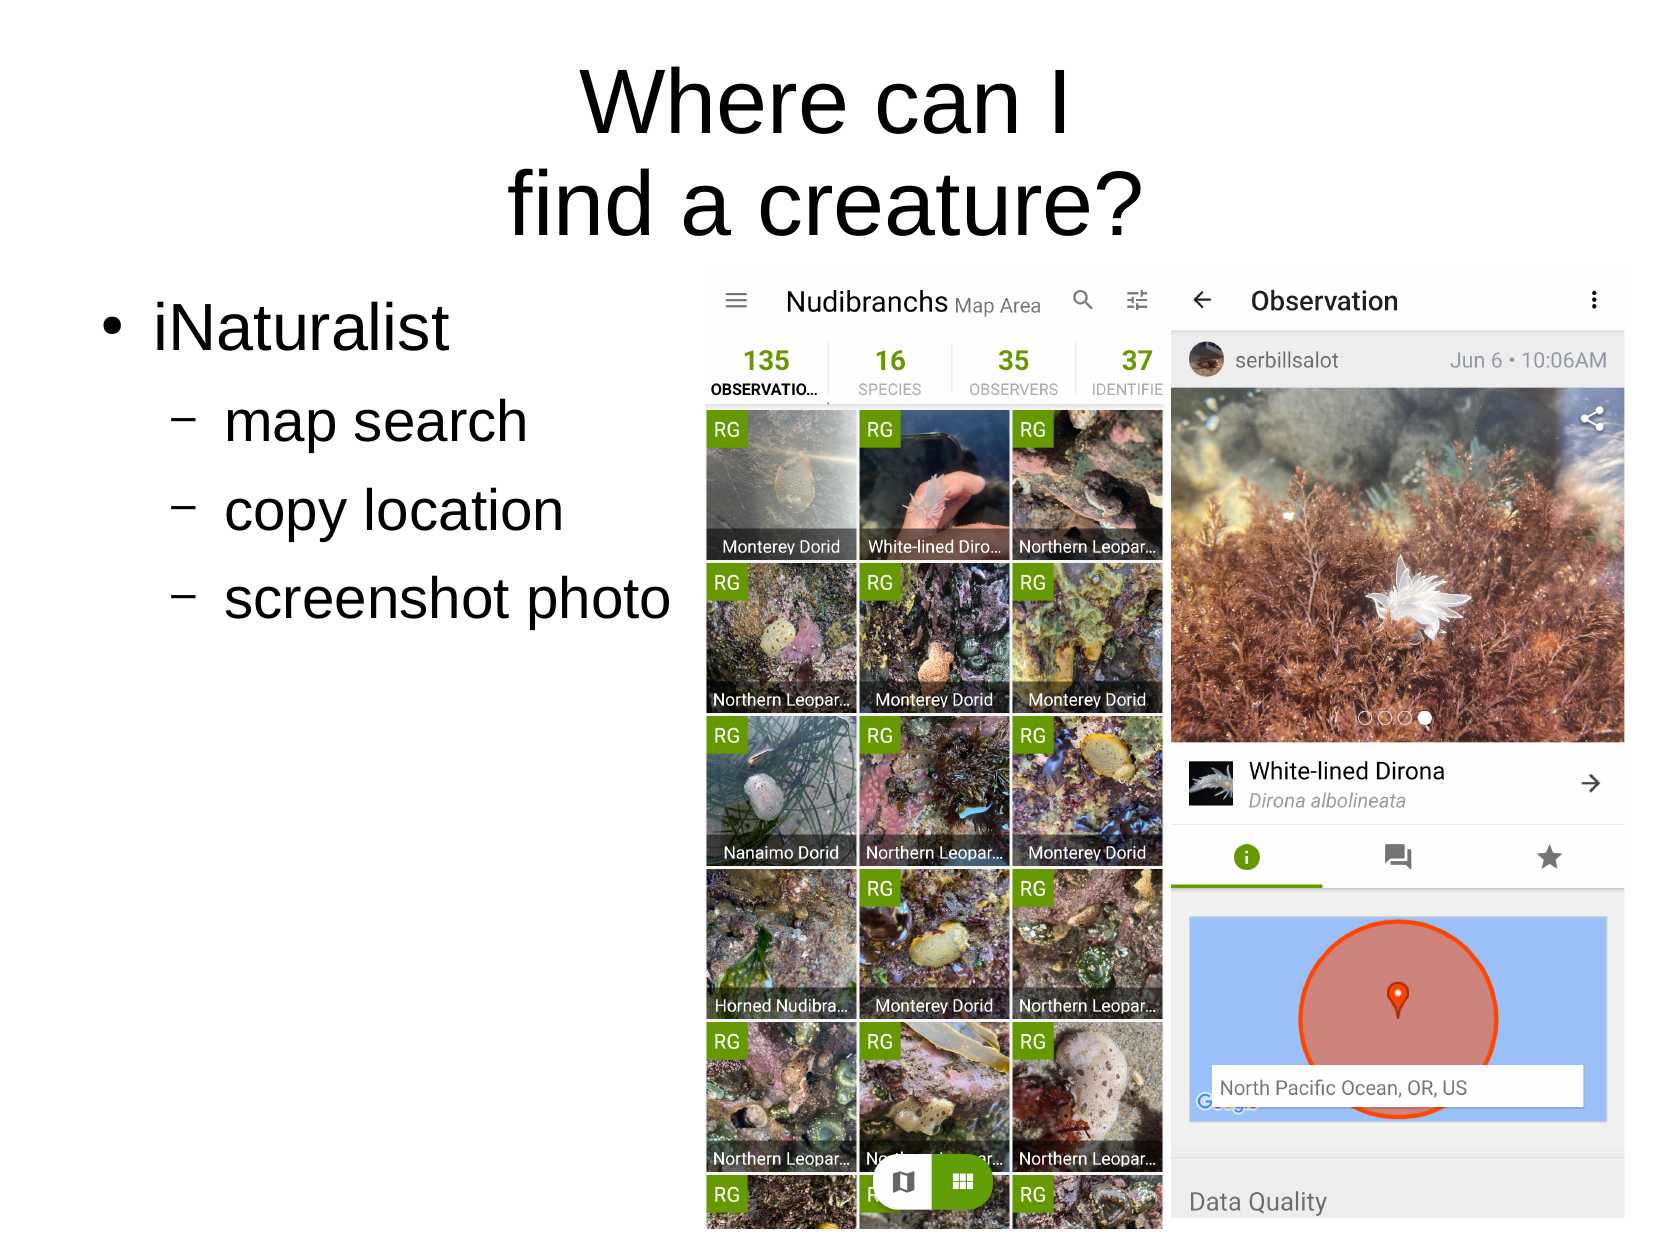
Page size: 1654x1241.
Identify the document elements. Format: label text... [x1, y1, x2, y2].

title Where can I find a creature? [82, 49, 1571, 257]
list iNaturalist map search copy location screenshot photo [82, 290, 705, 1010]
picture [1171, 270, 1625, 1218]
picture [705, 270, 1164, 1229]
